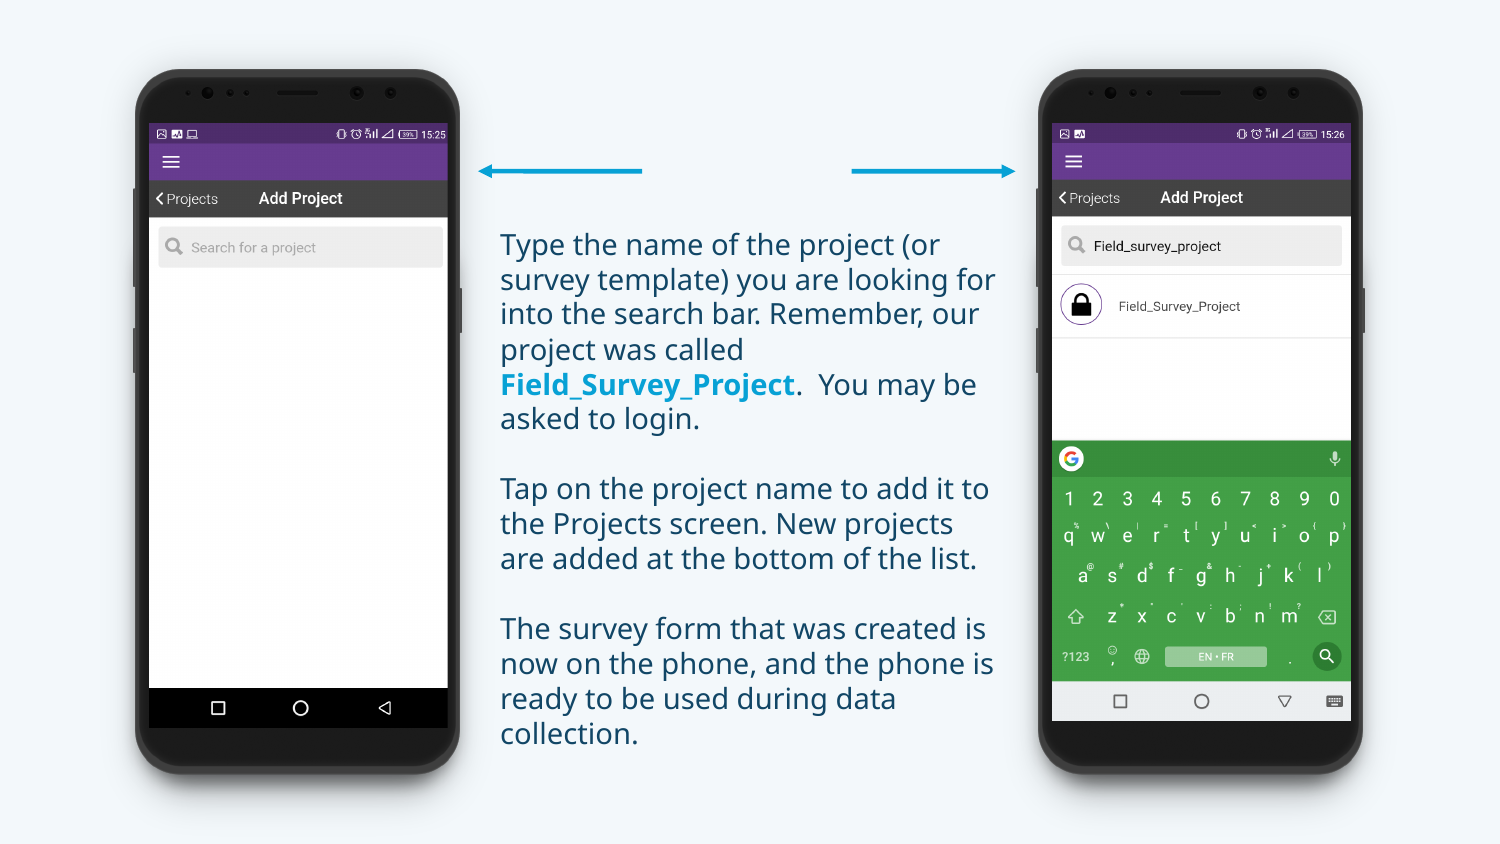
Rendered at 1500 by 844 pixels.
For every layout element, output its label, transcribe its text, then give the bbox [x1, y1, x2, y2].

text_box Type the name of the project (or survey template) you are looking for into the search bar. Remember, our project was called Field_Survey_Project. You may be asked to login. Tap on the project name to add it to the Projects screen. New projects are added at the bottom of the list. The survey form that was created is now on the phone, and the phone is ready to be used during data collection. [597, 210, 903, 737]
picture [0, 0, 597, 844]
picture [903, 0, 1500, 844]
